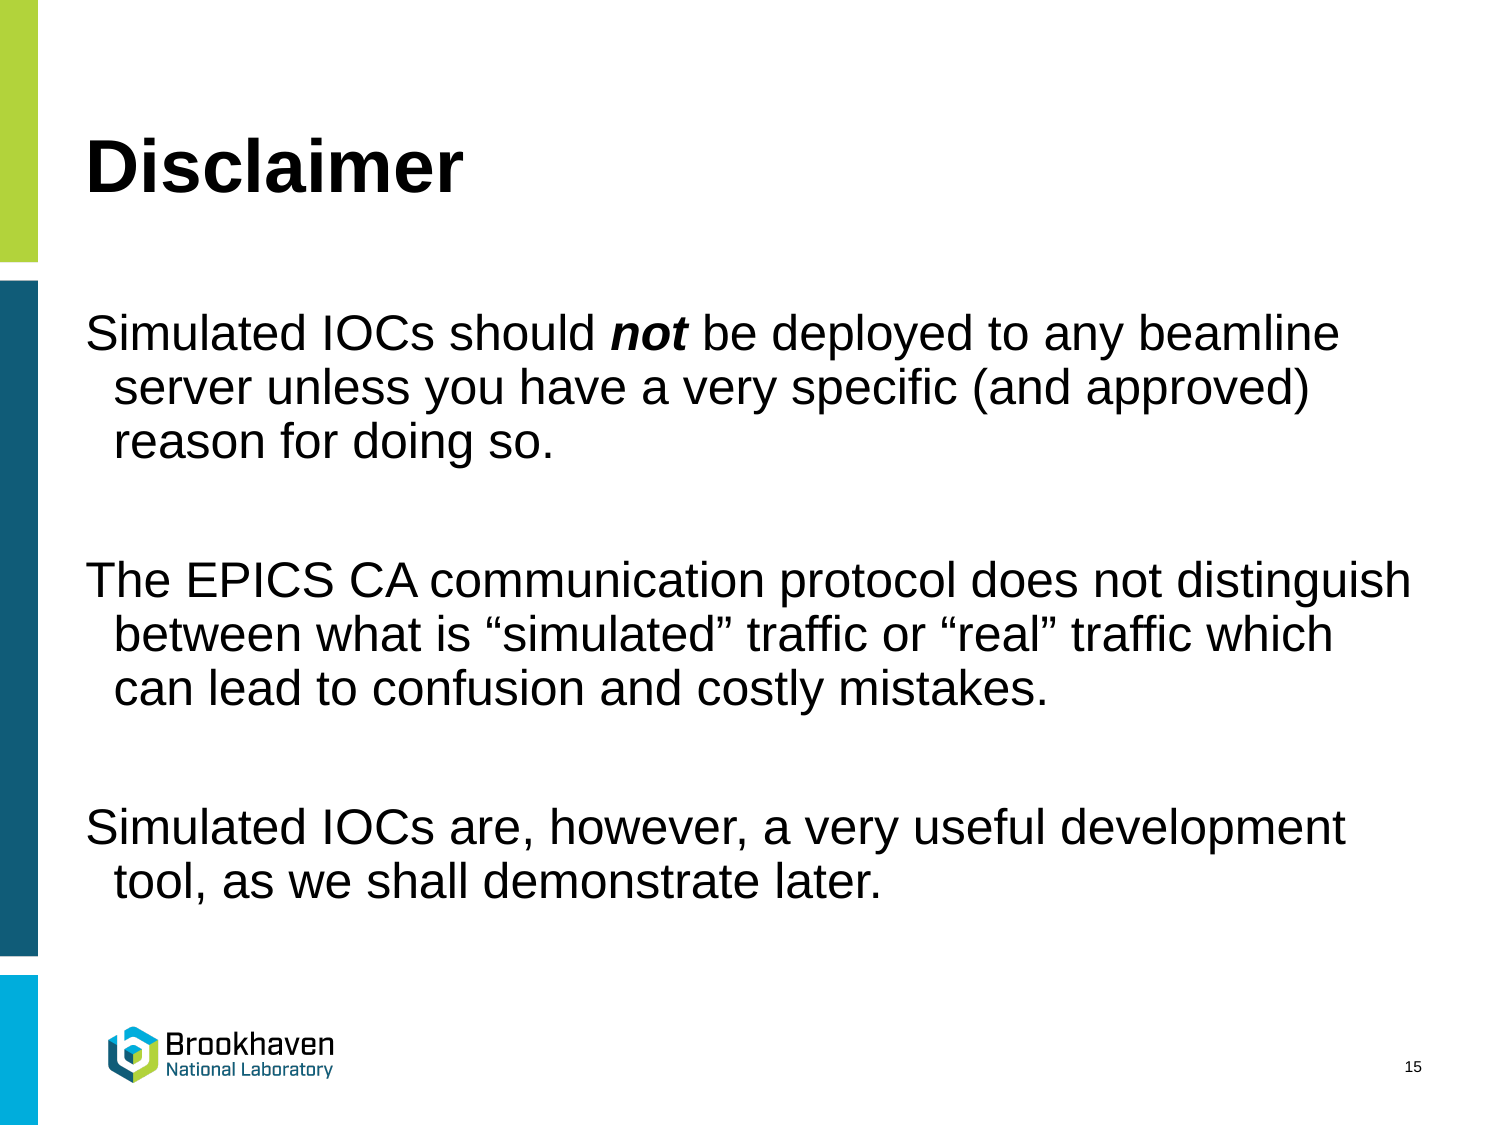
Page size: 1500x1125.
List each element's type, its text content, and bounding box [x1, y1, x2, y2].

title Disclaimer [70, 59, 1430, 278]
list Simulated IOCs should not be deployed to any beamline server unless you have a very specific (and approved) reason for doing so. The EPICS CA communication protocol does not distinguish between what is “simulated” traffic or “real” traffic which can lead to confusion and costly mistakes. Simulated IOCs are, however, a very useful development tool, as we shall demonstrate later. [70, 299, 1430, 990]
picture [0, 0, 1500, 1125]
slide_number <number> [1376, 1036, 1430, 1097]
